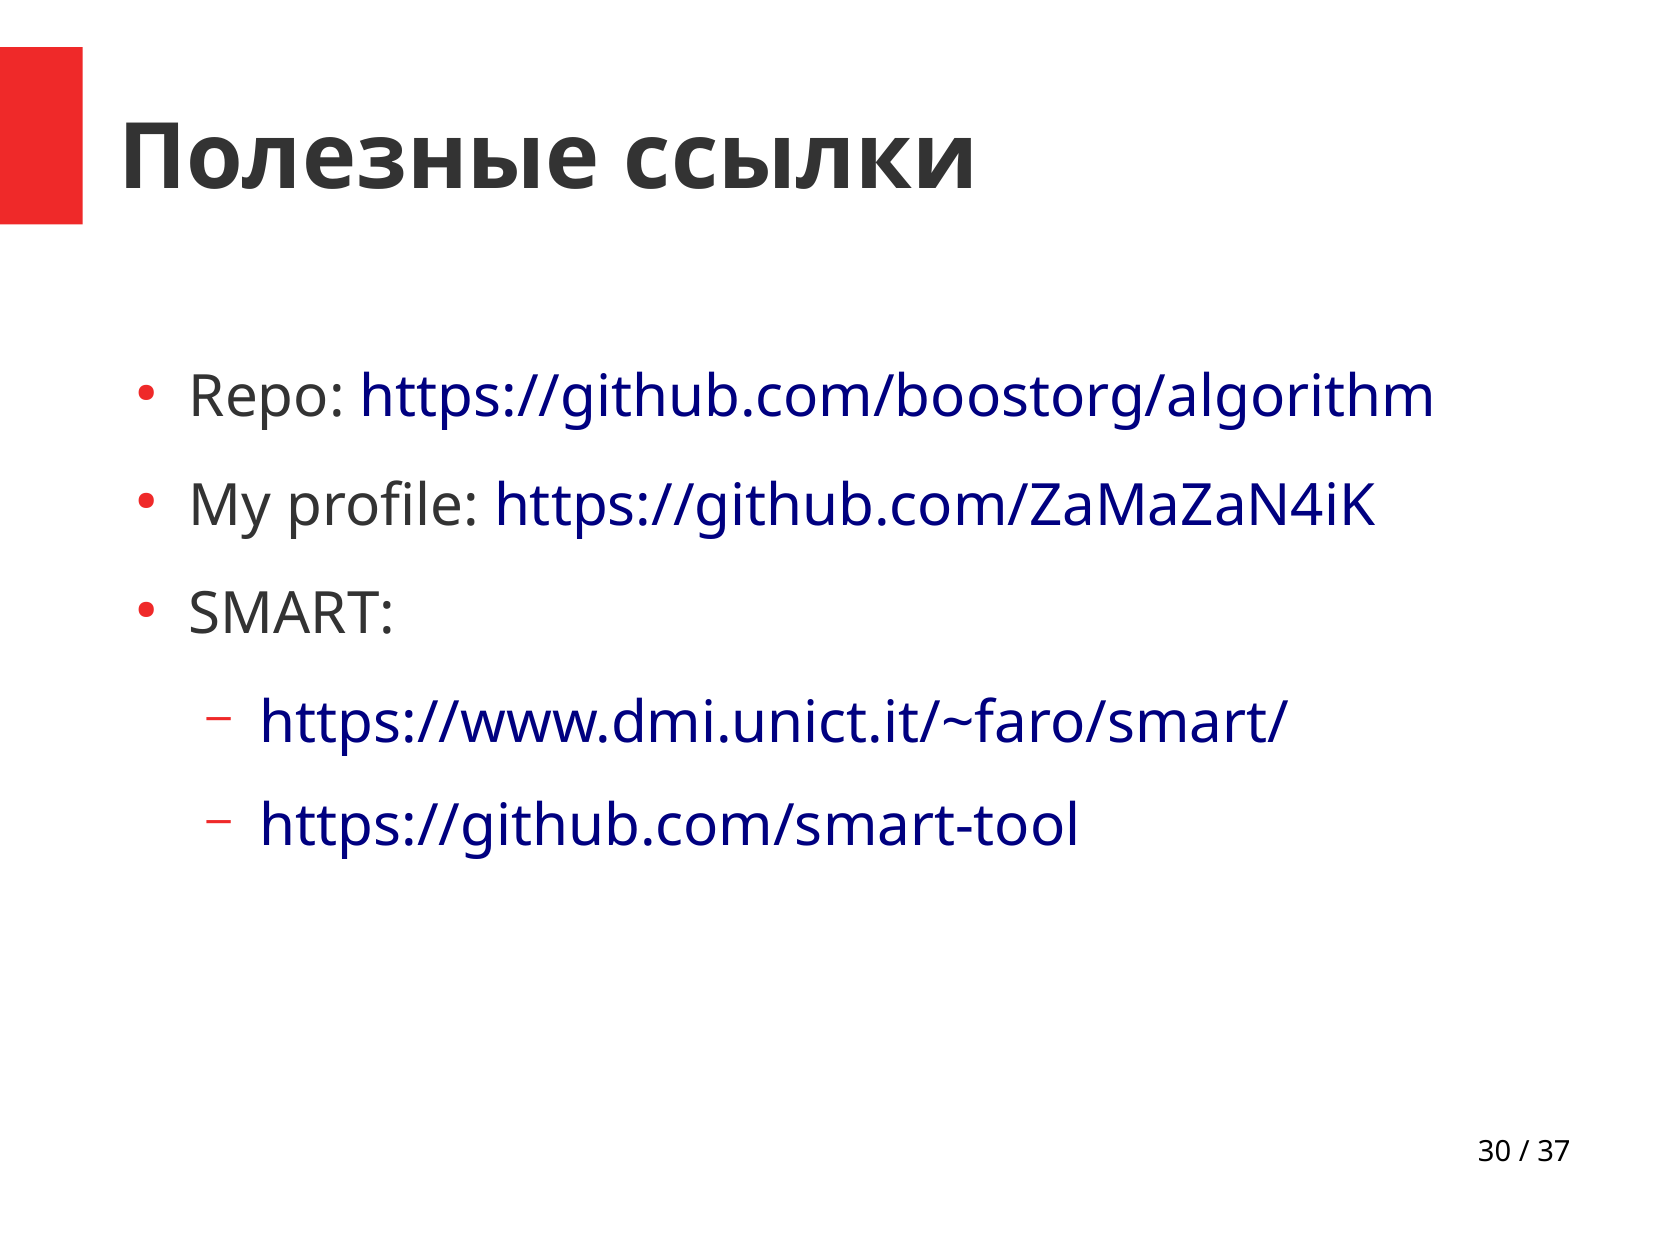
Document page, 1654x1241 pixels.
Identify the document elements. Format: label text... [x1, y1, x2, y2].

title Полезные ссылки [118, 49, 1571, 257]
list Repo: https://github.com/boostorg/algorithm My profile: https://github.com/ZaMaZaN4iK SMART: https://www.dmi.unict.it/~faro/smart/ https://github.com/smart-tool [118, 354, 1536, 1074]
